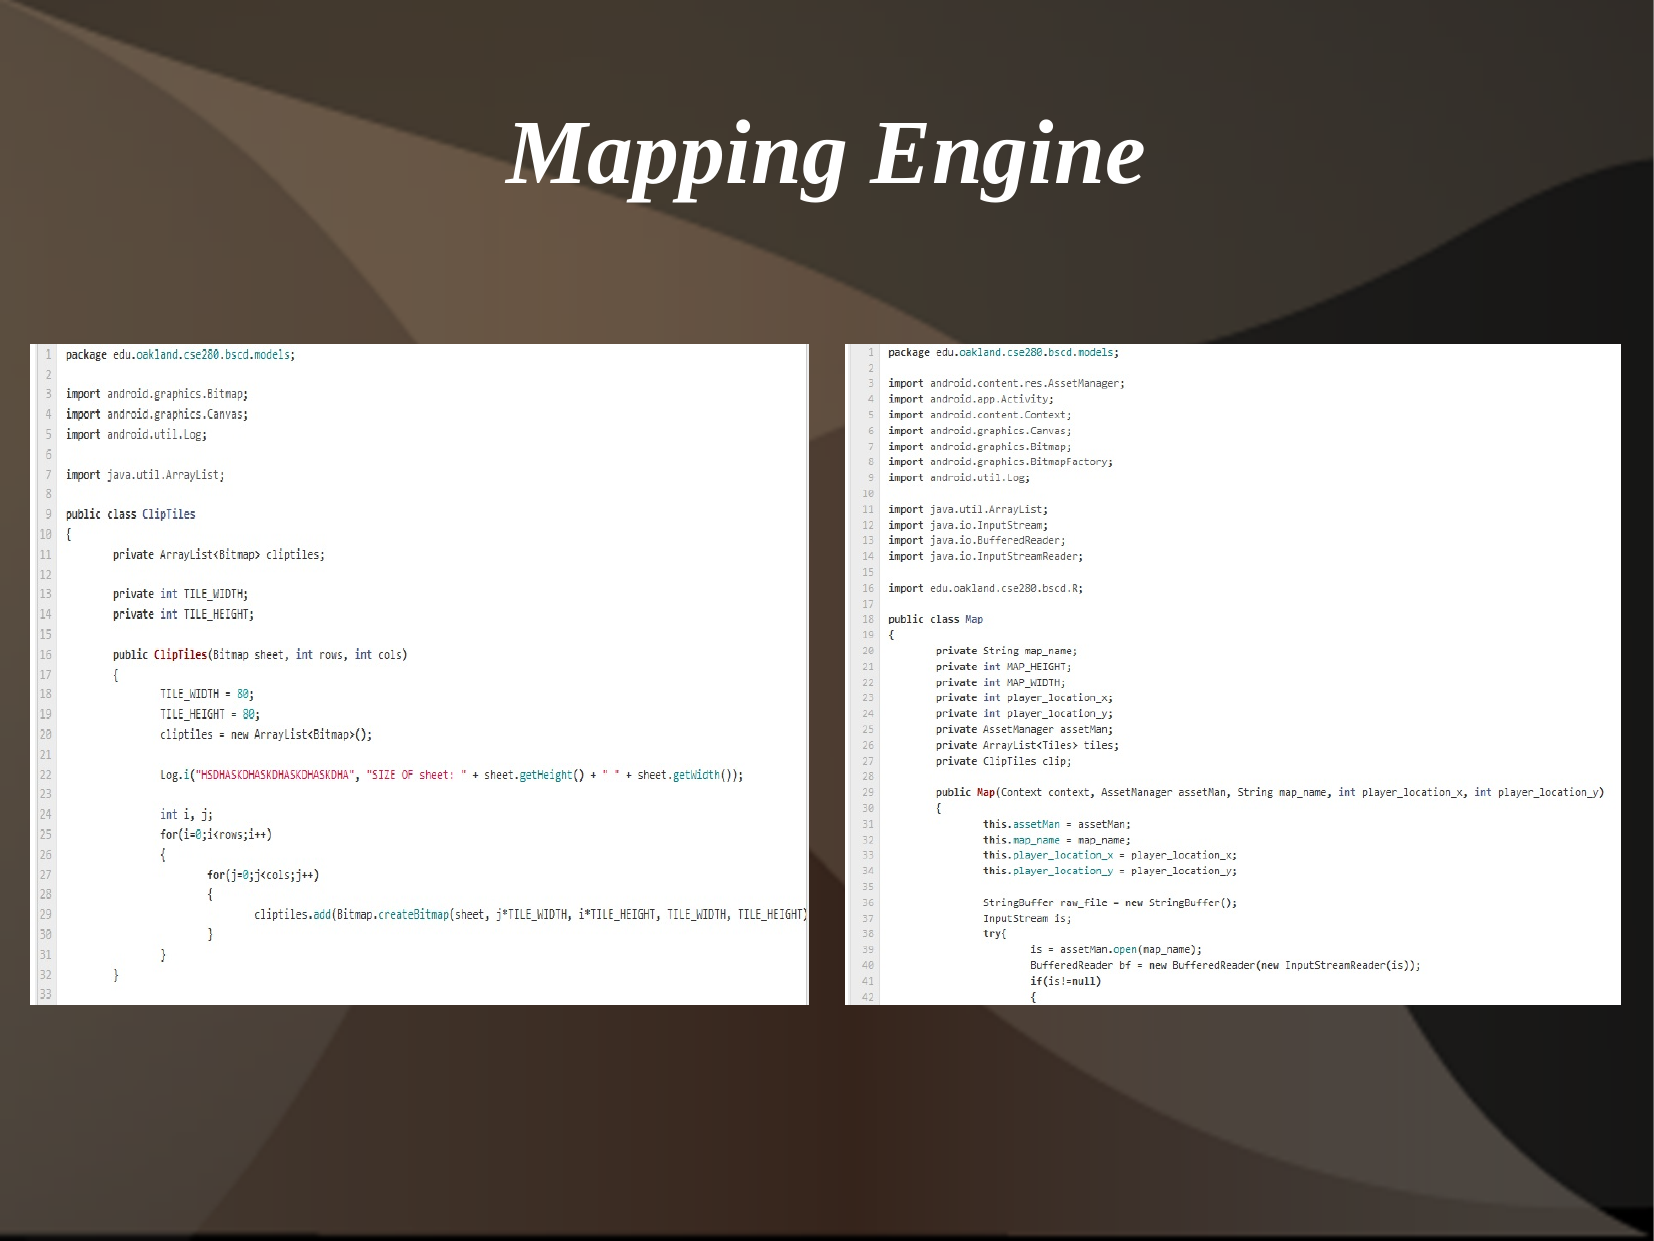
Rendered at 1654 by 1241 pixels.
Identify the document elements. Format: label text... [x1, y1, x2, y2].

picture [0, 0, 1654, 1241]
title Mapping Engine [82, 49, 1571, 257]
